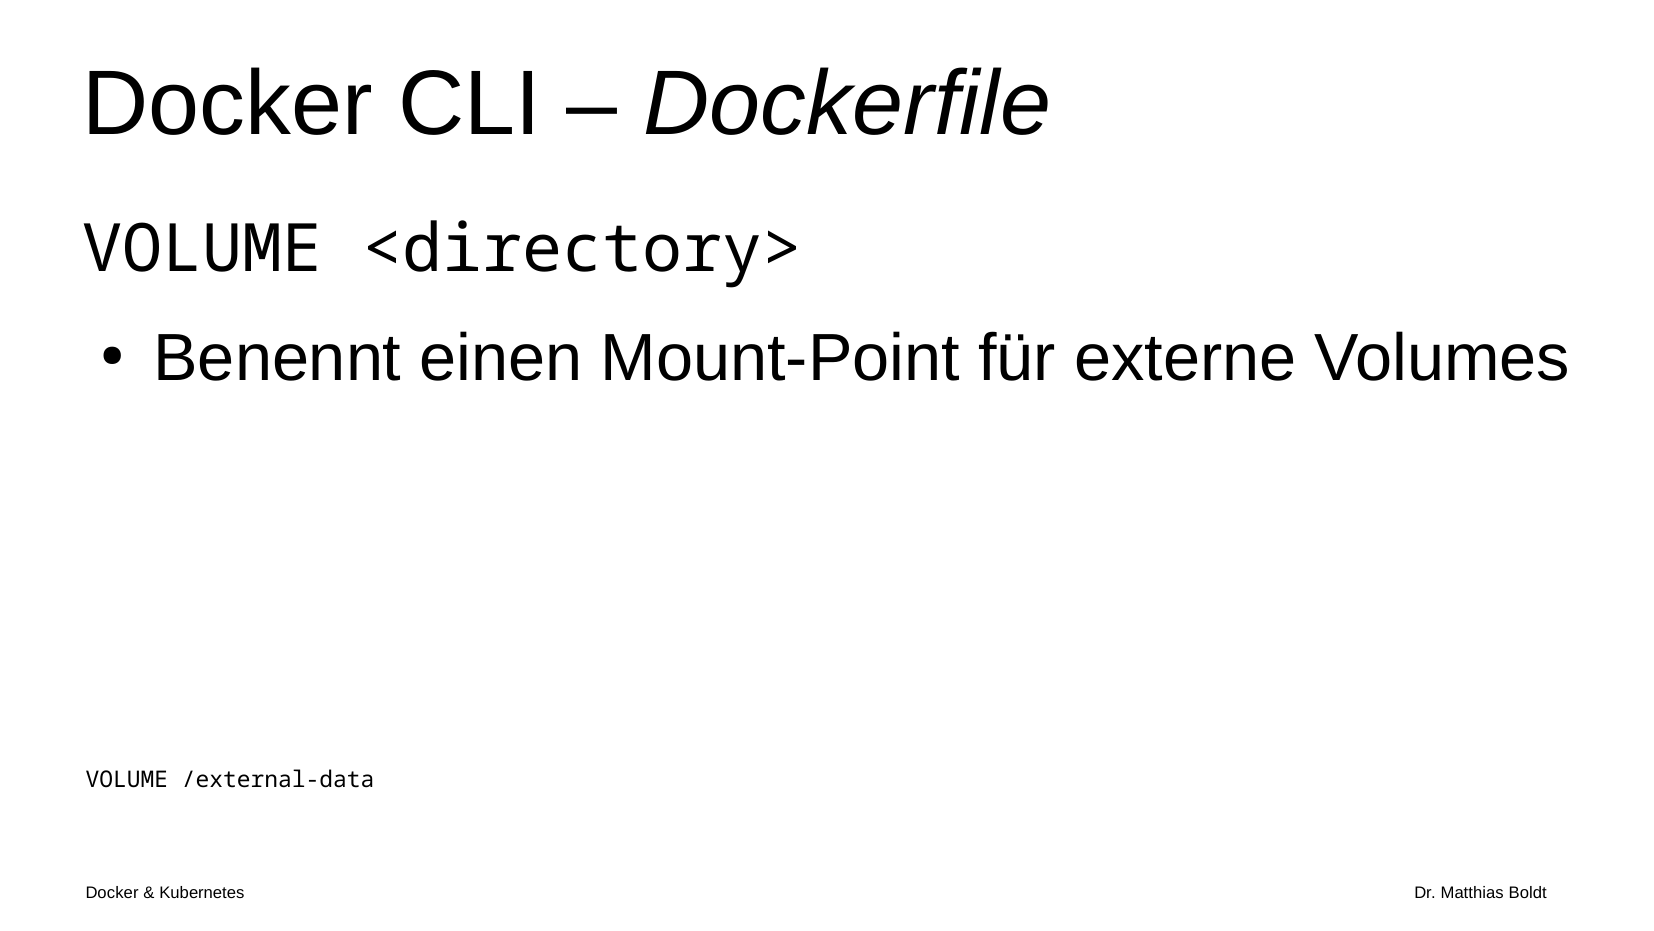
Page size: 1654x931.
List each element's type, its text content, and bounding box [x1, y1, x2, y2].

text_box Docker & Kubernetes Dr. Matthias Boldt [70, 875, 1563, 910]
title Docker CLI – Dockerfile [82, 25, 1571, 181]
text_box VOLUME /external-data [70, 755, 1560, 863]
list VOLUME <directory> Benennt einen Mount-Point für externe Volumes [82, 199, 1607, 721]
